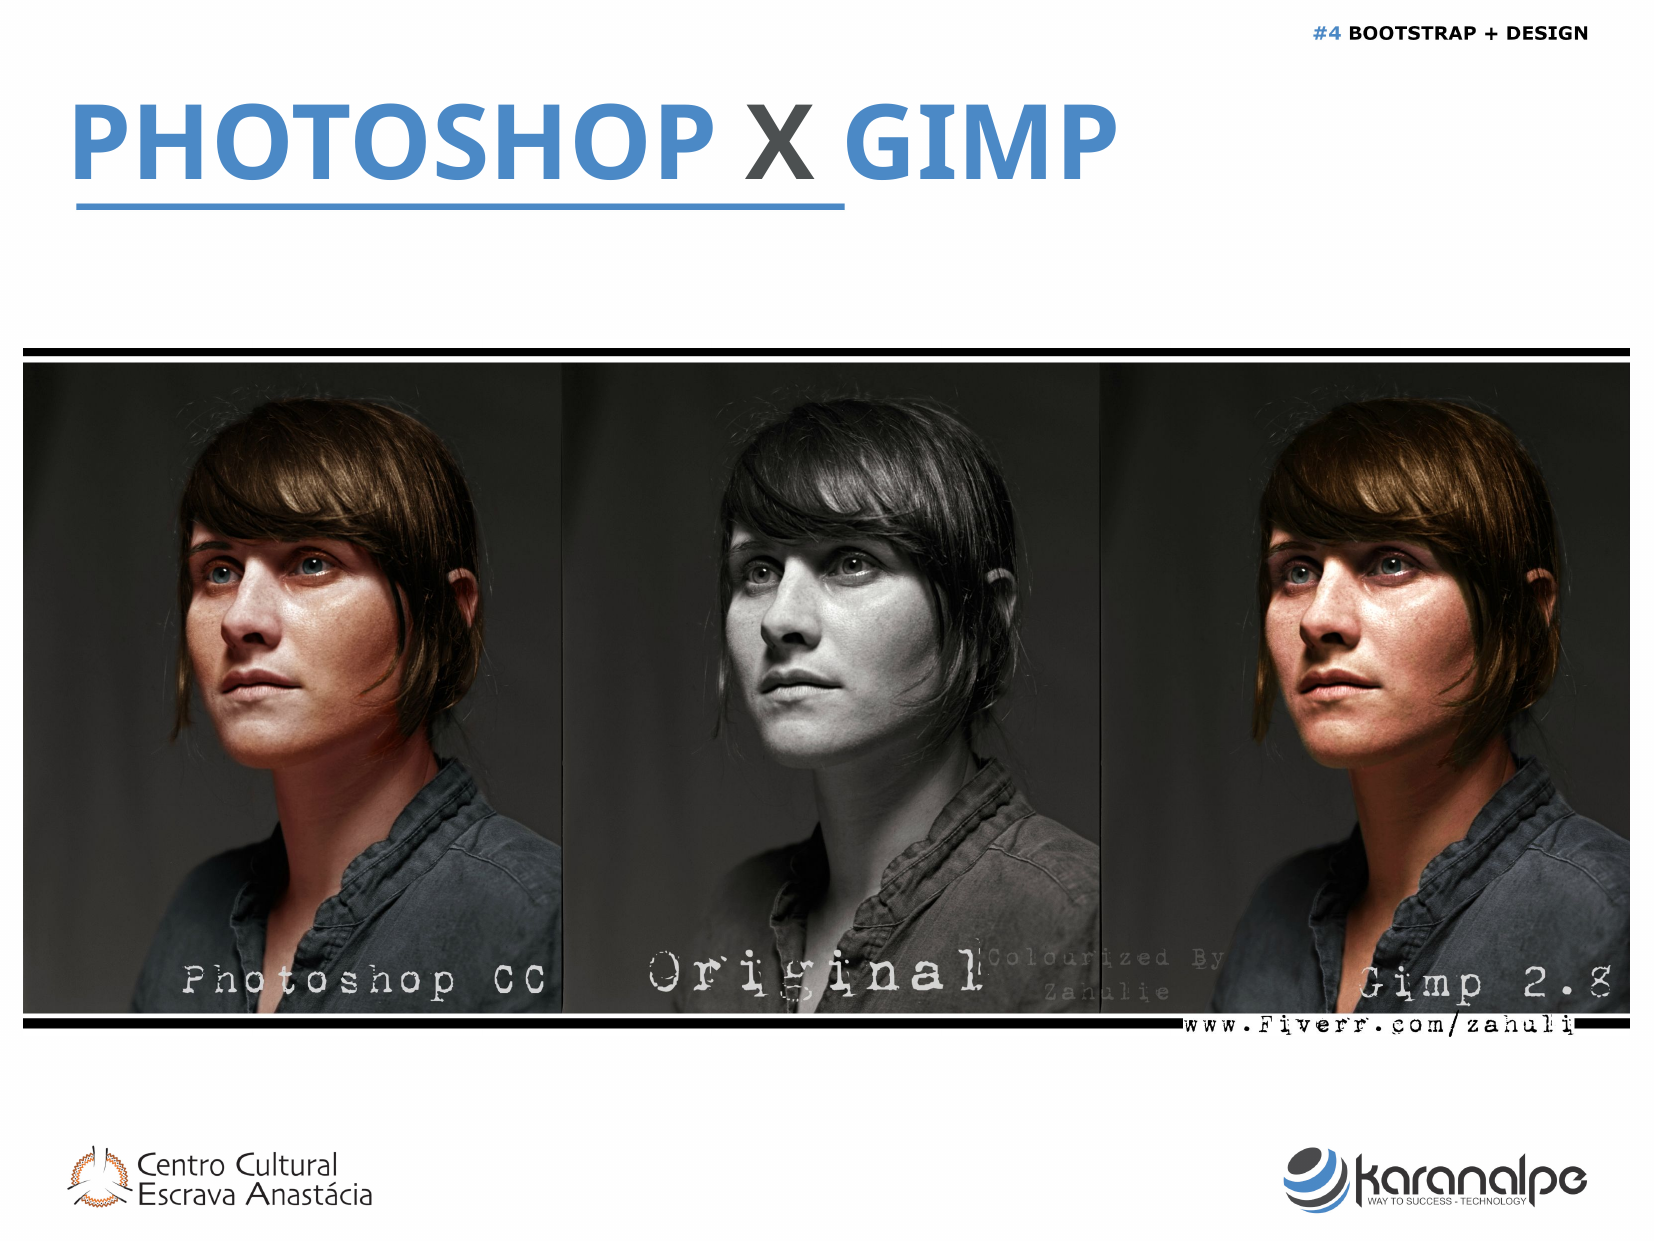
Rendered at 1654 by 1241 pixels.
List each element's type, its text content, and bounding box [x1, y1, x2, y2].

picture [0, 0, 1654, 1241]
title PHOTOSHOP X GIMP [66, 35, 1555, 243]
